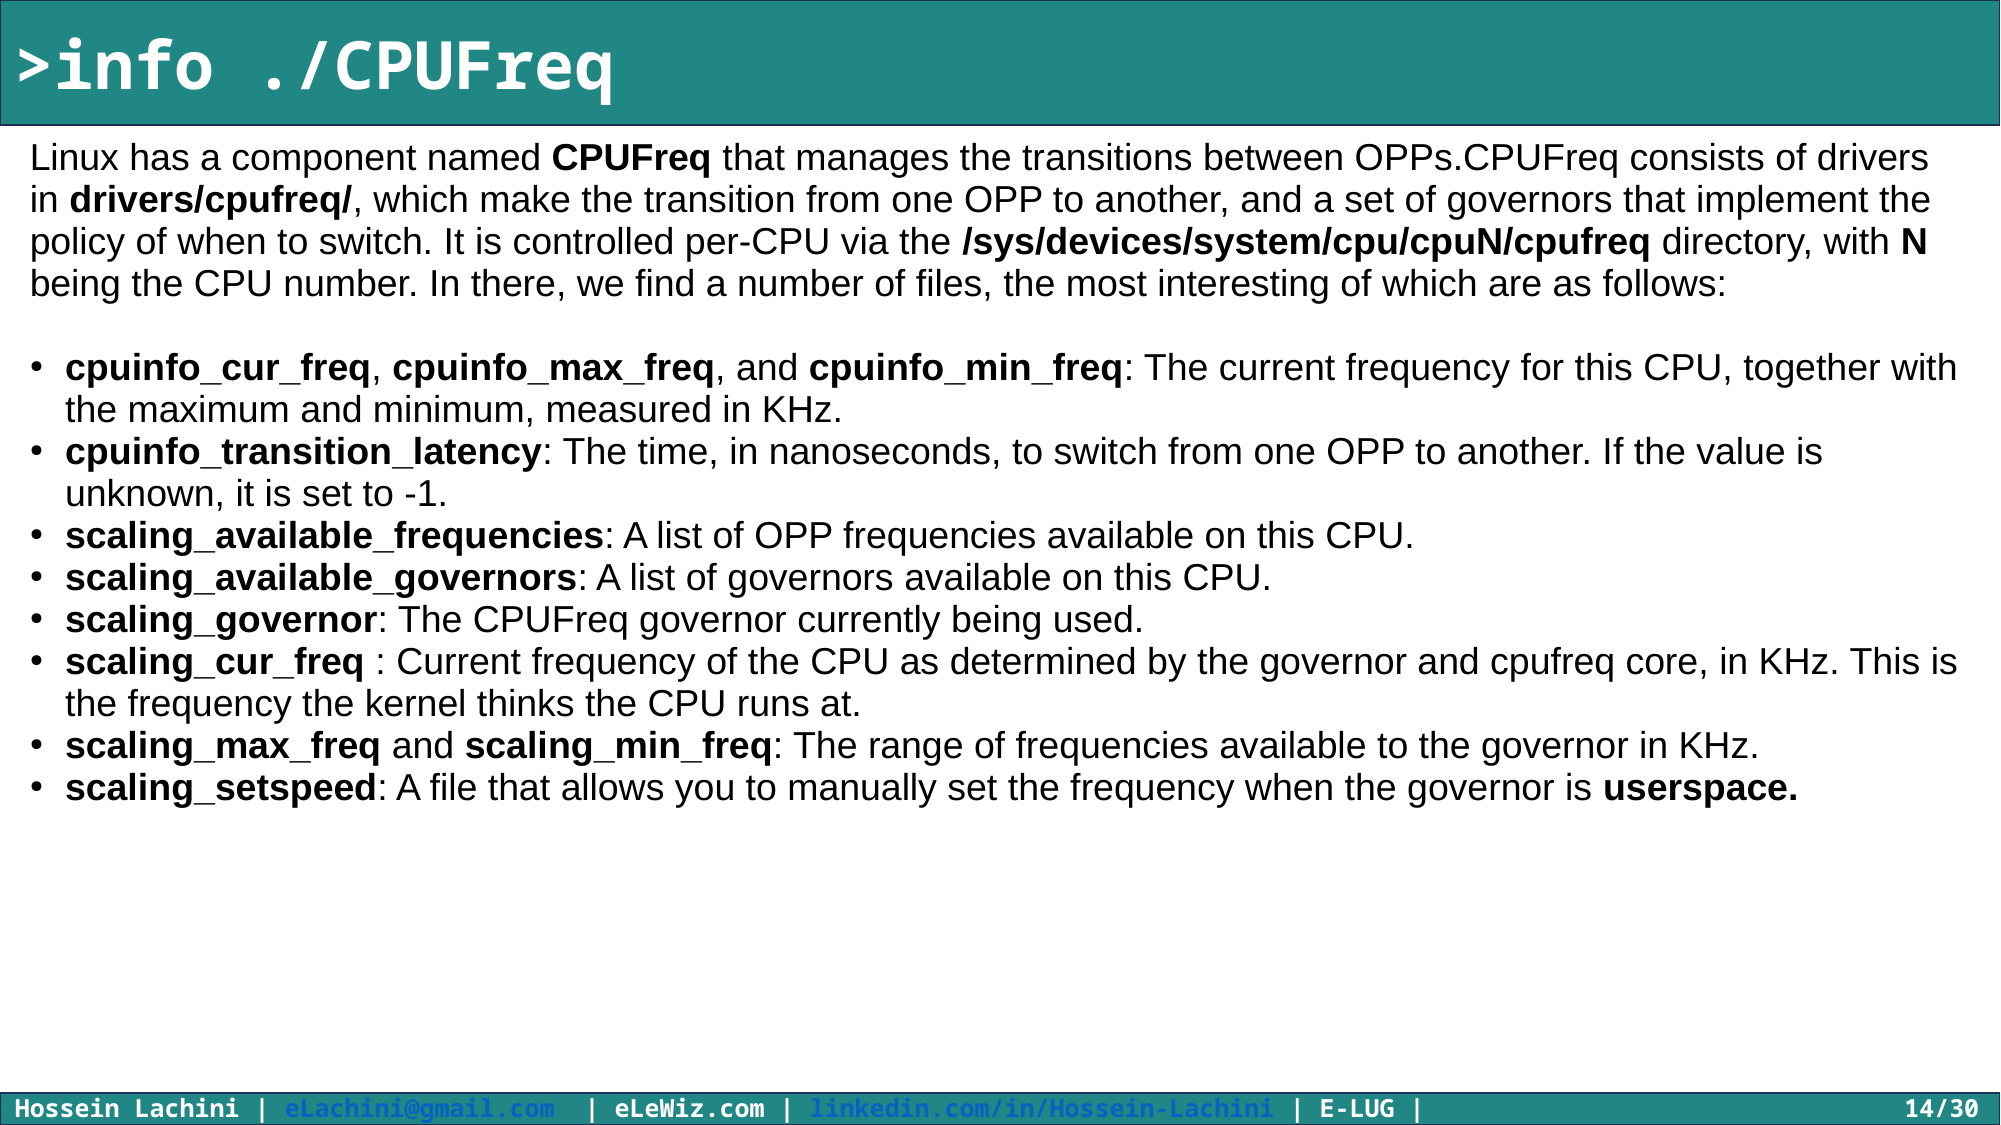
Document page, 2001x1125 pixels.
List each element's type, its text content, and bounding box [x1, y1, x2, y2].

text_box Linux has a component named CPUFreq that manages the transitions between OPPs.CPUFreq consists of drivers in drivers/cpufreq/, which make the transition from one OPP to another, and a set of governors that implement the policy of when to switch. It is controlled per-CPU via the /sys/devices/system/cpu/cpuN/cpufreq directory, with N being the CPU number. In there, we find a number of files, the most interesting of which are as follows: cpuinfo_cur_freq, cpuinfo_max_freq, and cpuinfo_min_freq: The current frequency for this CPU, together with the maximum and minimum, measured in KHz. cpuinfo_transition_latency: The time, in nanoseconds, to switch from one OPP to another. If the value is unknown, it is set to -1. scaling_available_frequencies: A list of OPP frequencies available on this CPU. scaling_available_governors: A list of governors available on this CPU. scaling_governor: The CPUFreq governor currently being used. scaling_cur_freq : Current frequency of the CPU as determined by the governor and cpufreq core, in KHz. This is the frequency the kernel thinks the CPU runs at. scaling_max_freq and scaling_min_freq: The range of frequencies available to the governor in KHz. scaling_setspeed: A file that allows you to manually set the frequency when the governor is userspace. [15, 129, 1981, 1081]
text_box >info ./CPUFreq [0, 0, 2000, 125]
text_box Hossein Lachini | eLachini@gmail.com | eLeWiz.com | linkedin.com/in/Hossein-Lachini | E-LUG | 14/30 [0, 1093, 2000, 1125]
